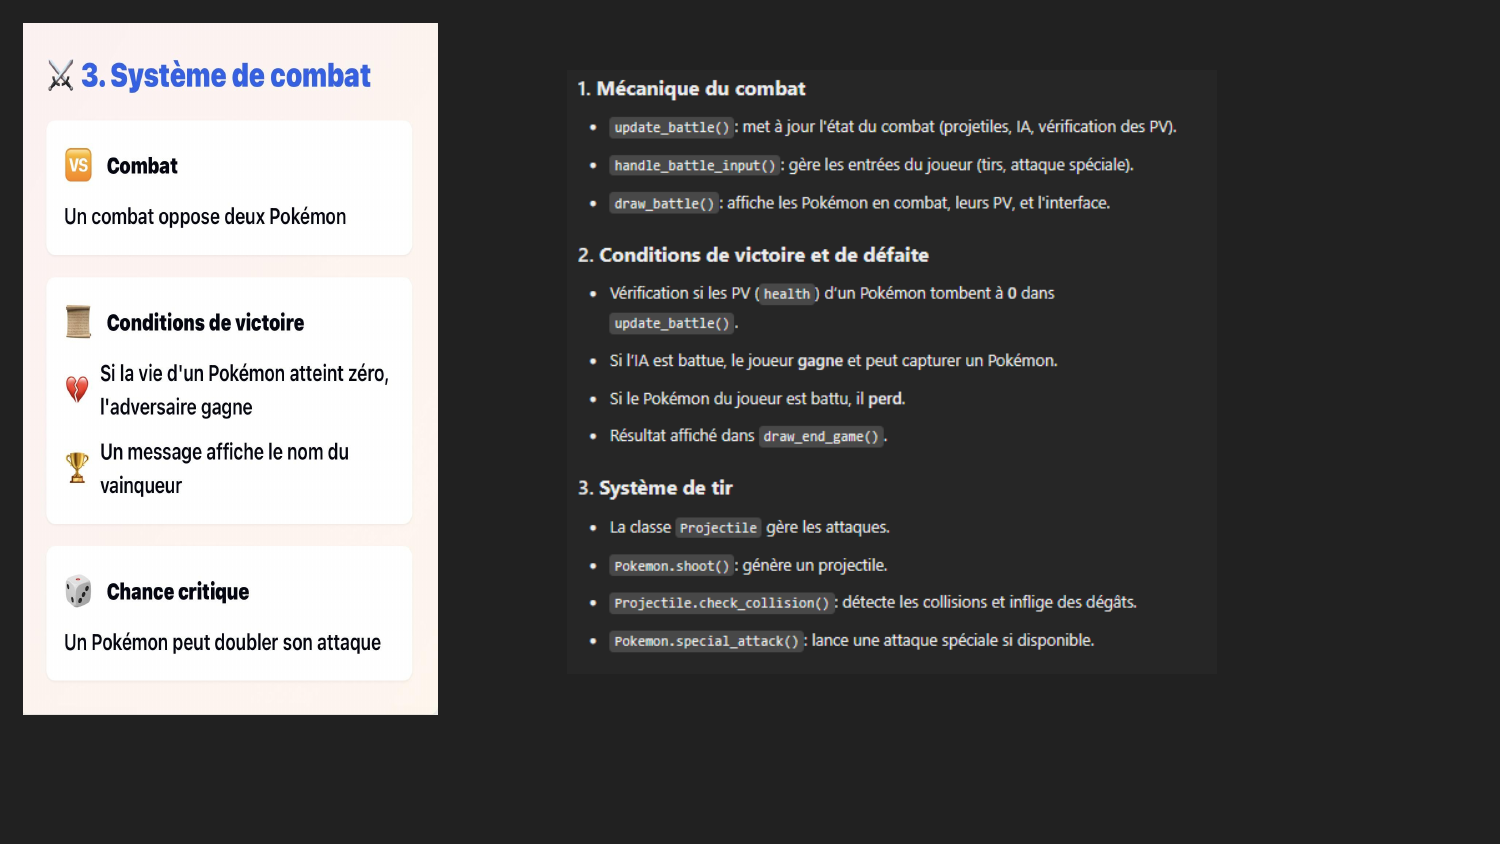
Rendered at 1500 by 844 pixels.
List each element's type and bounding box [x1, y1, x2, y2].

picture [567, 70, 1217, 674]
picture [23, 23, 438, 716]
